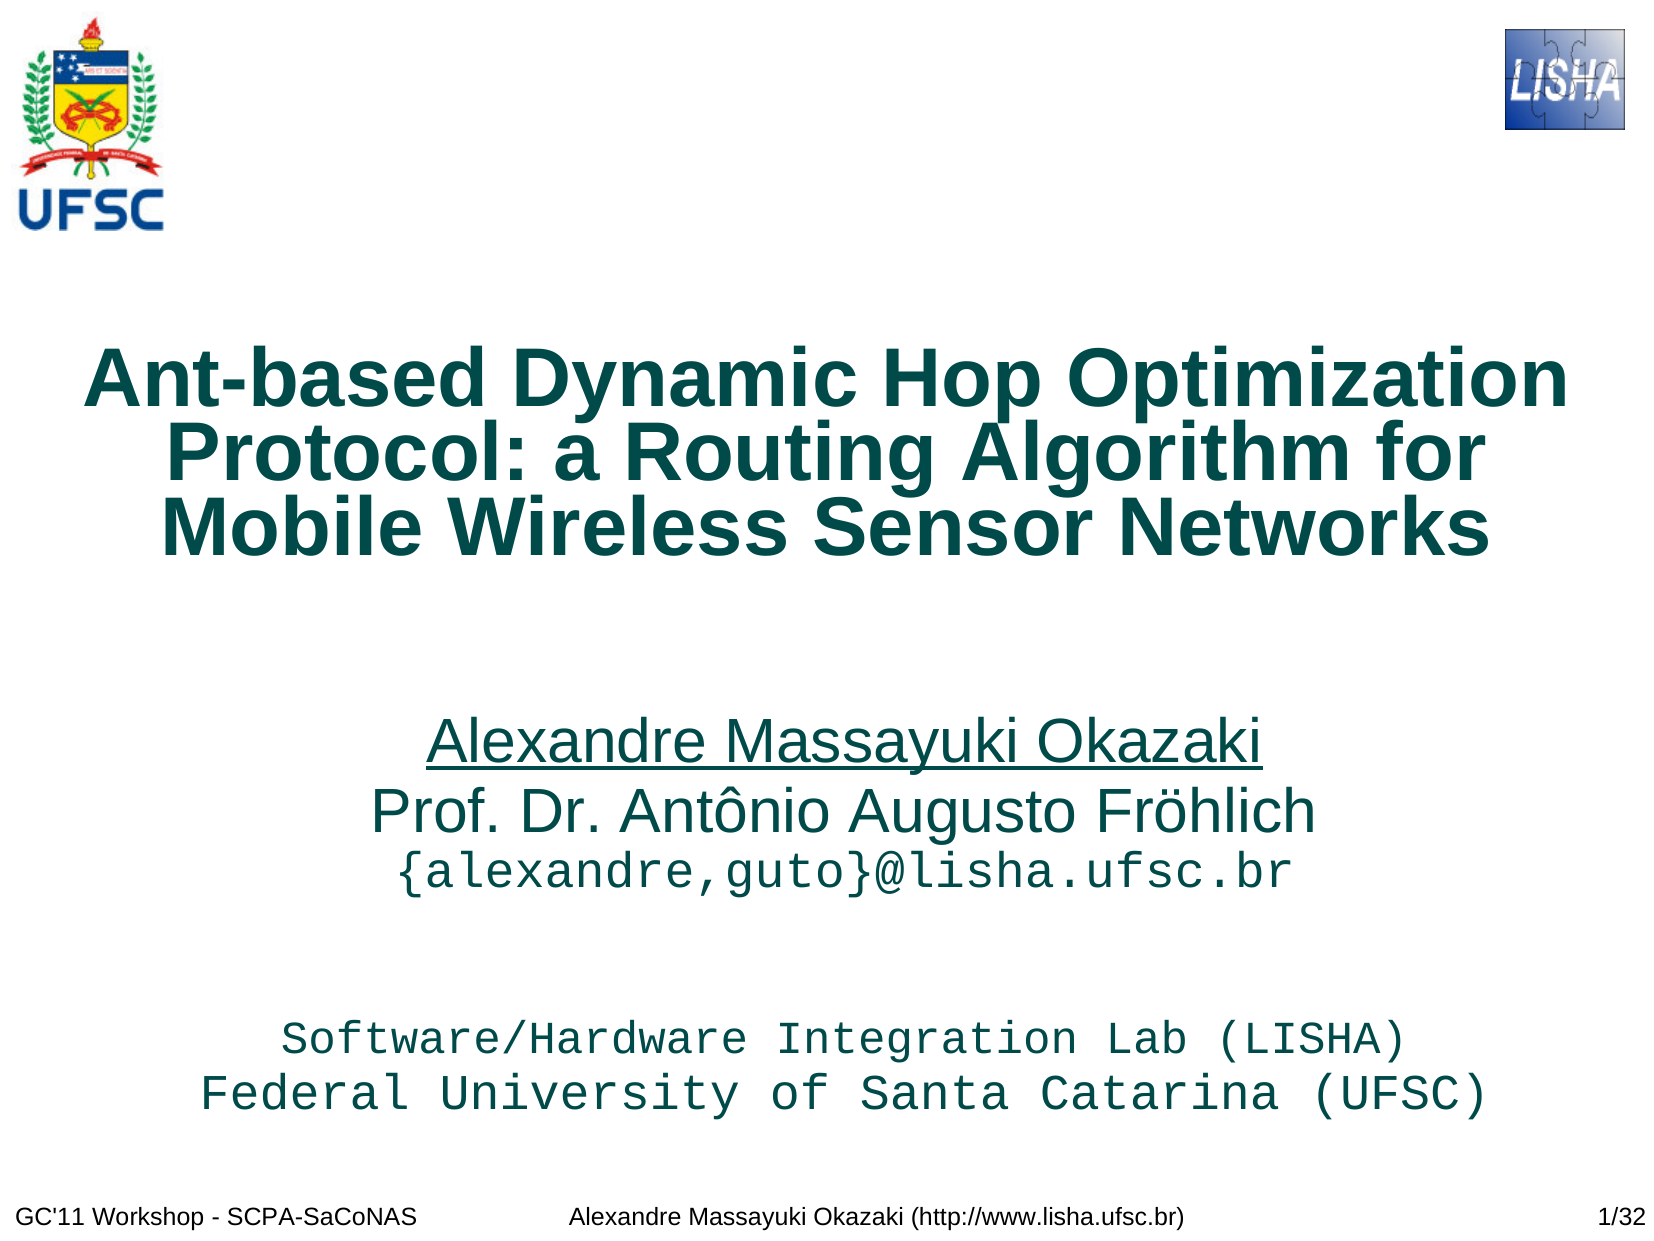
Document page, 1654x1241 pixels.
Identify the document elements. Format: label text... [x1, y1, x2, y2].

title Ant-based Dynamic Hop Optimization Protocol: a Routing Algorithm for Mobile Wireless Sensor Networks [59, 296, 1595, 620]
picture [1505, 29, 1625, 130]
subtitle Alexandre Massayuki Okazaki Prof. Dr. Antônio Augusto Fröhlich {alexandre,guto}@lisha.ufsc.br Software/Hardware Integration Lab (LISHA) Federal University of Santa Catarina (UFSC) [59, 649, 1595, 1182]
picture [11, 11, 171, 231]
